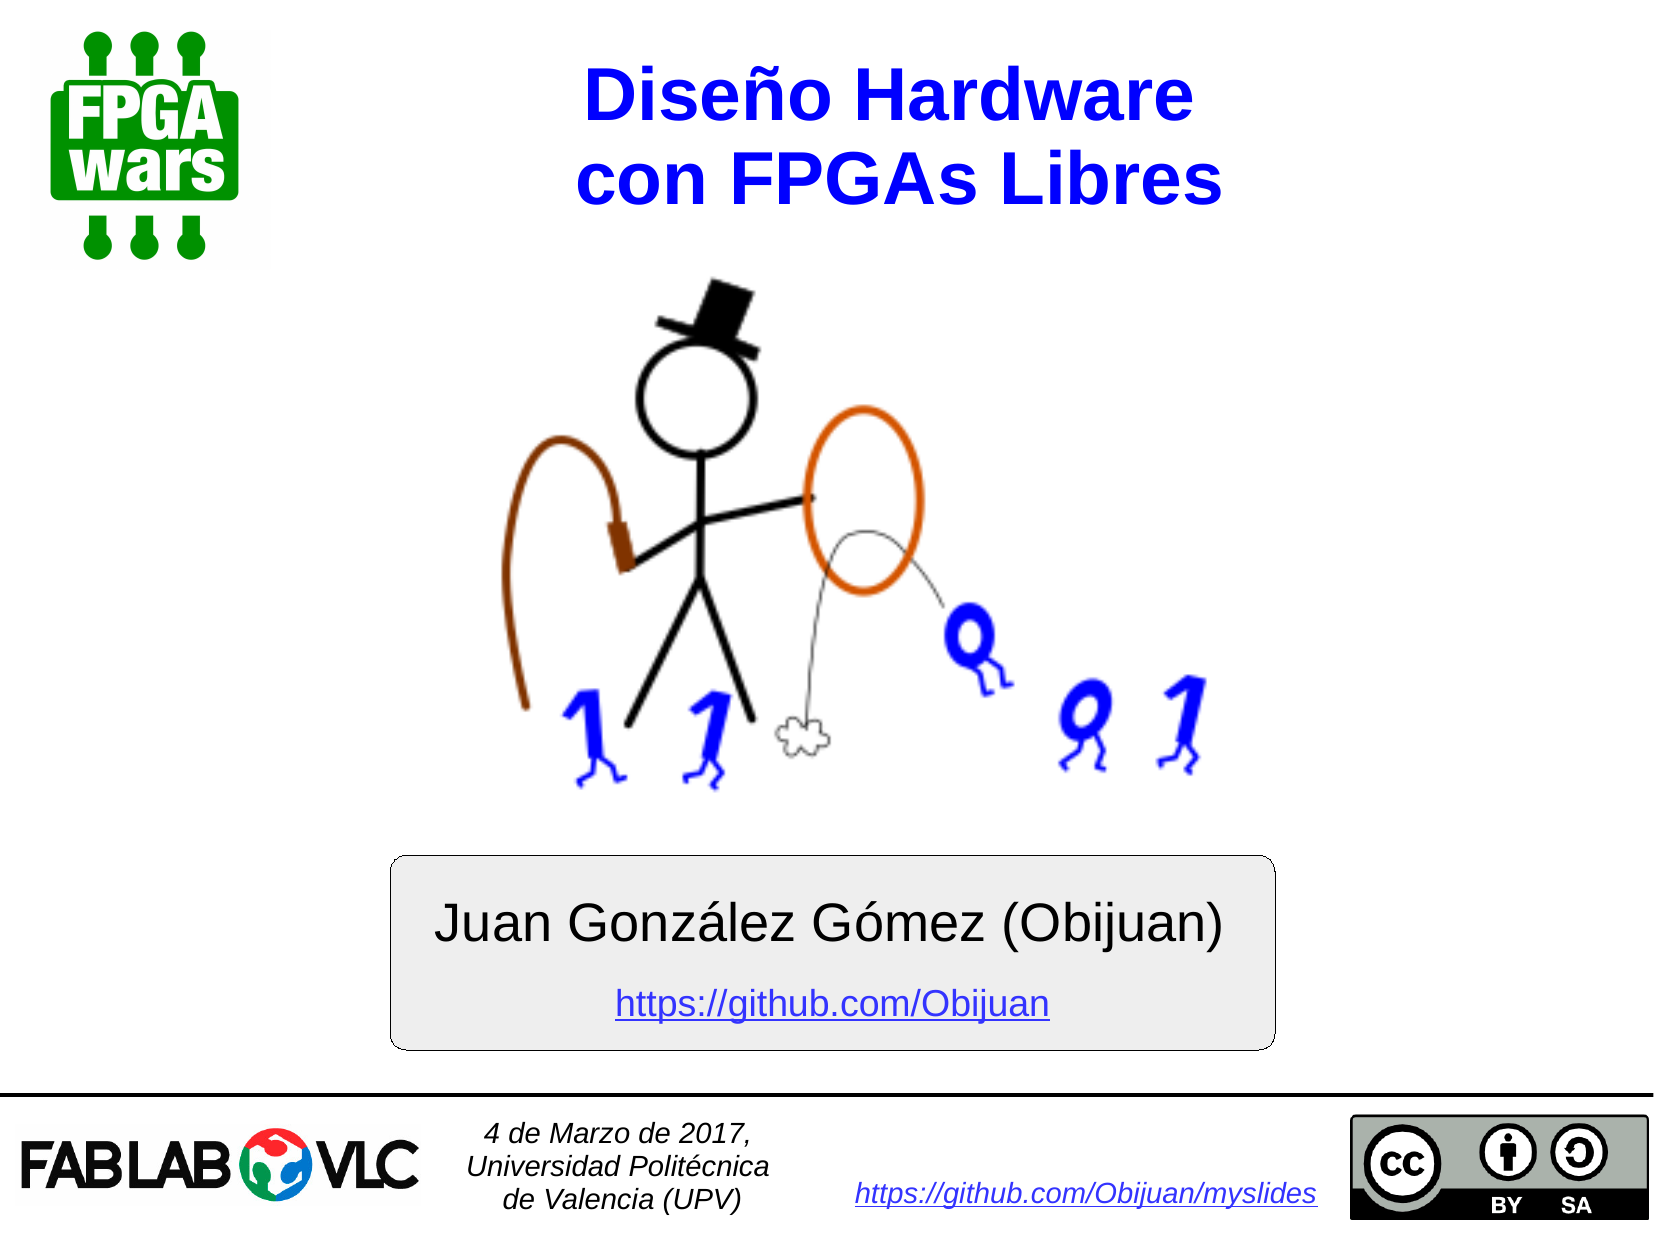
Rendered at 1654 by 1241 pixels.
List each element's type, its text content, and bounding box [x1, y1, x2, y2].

picture [447, 236, 1246, 829]
title Diseño Hardware con FPGAs Libres [300, 32, 1501, 241]
picture [15, 1124, 420, 1206]
picture [1350, 1103, 1649, 1231]
picture [30, 30, 271, 271]
text_box https://github.com/Obijuan/myslides [840, 1170, 1366, 1227]
text_box Juan González Gómez (Obijuan) [420, 885, 1261, 976]
text_box 4 de Marzo de 2017, Universidad Politécnica de Valencia (UPV) [420, 1110, 826, 1224]
text_box [390, 855, 1276, 1051]
text_box https://github.com/Obijuan [600, 975, 1066, 1032]
